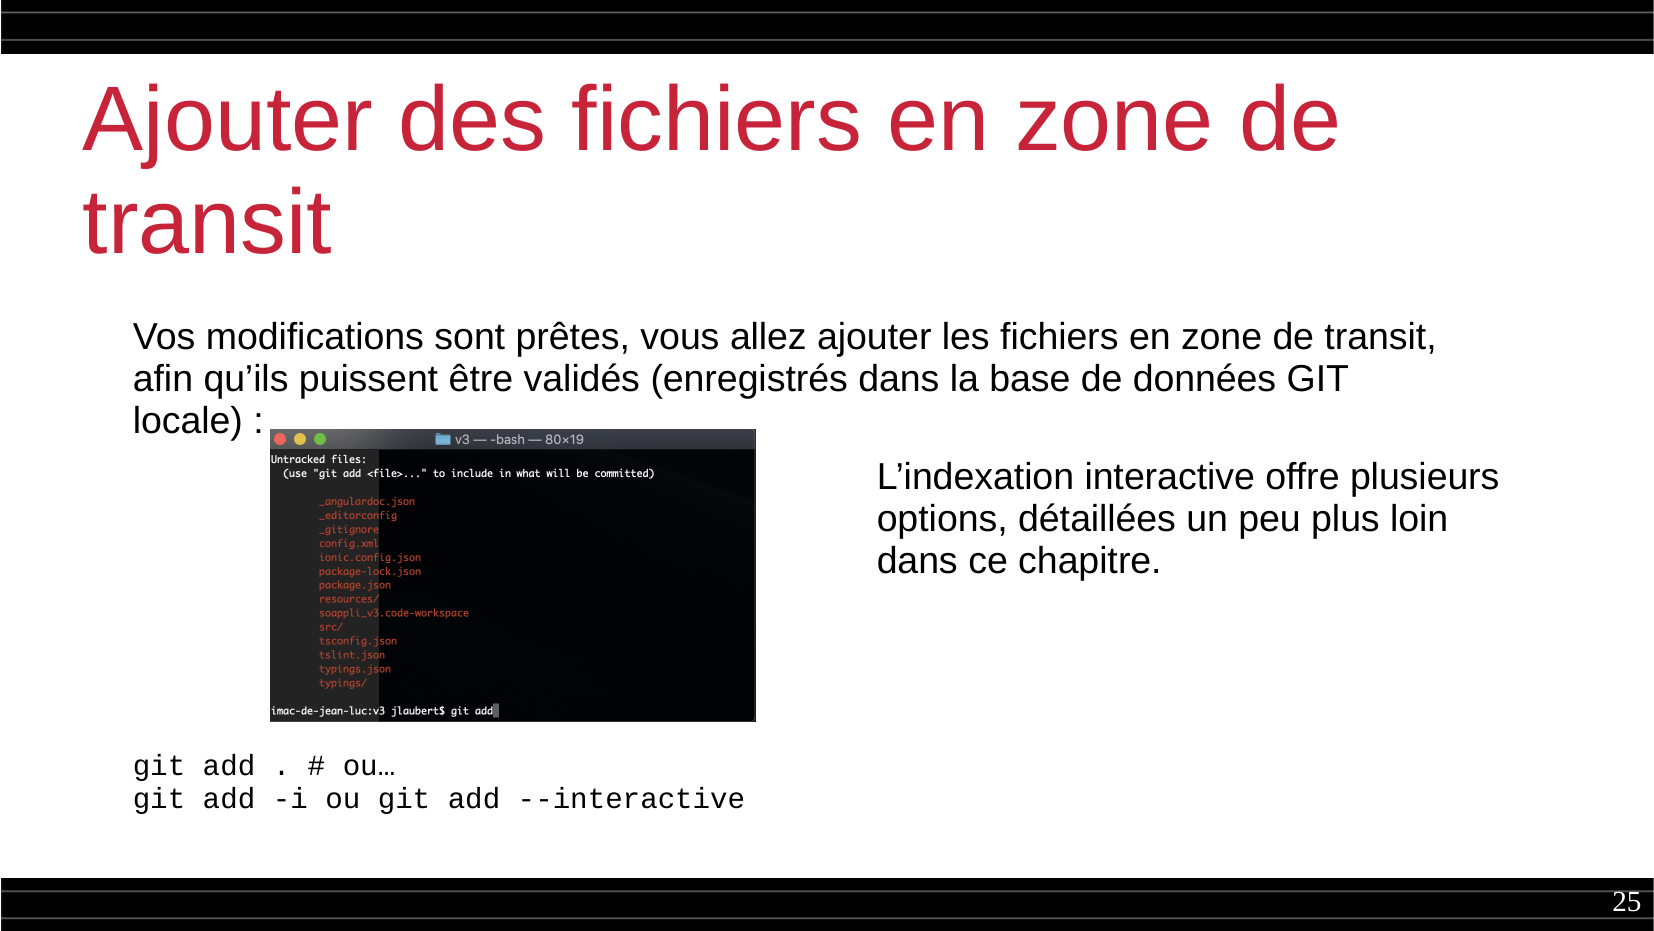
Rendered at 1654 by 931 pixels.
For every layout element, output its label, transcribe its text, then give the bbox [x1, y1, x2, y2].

picture [1, 0, 1654, 54]
title Ajouter des fichiers en zone de transit [82, 67, 1571, 271]
picture [270, 429, 756, 722]
text_box L’indexation interactive offre plusieurs options, détaillées un peu plus loin dans ce chapitre. [862, 447, 1548, 589]
list [82, 271, 1571, 851]
text_box git add . # ou… git add -i ou git add --interactive [118, 744, 922, 825]
text_box Vos modifications sont prêtes, vous allez ajouter les fichiers en zone de transit, afin qu’ils puissent être validés (enregistrés dans la base de données GIT locale) : [118, 308, 1453, 449]
picture [1, 878, 1654, 931]
